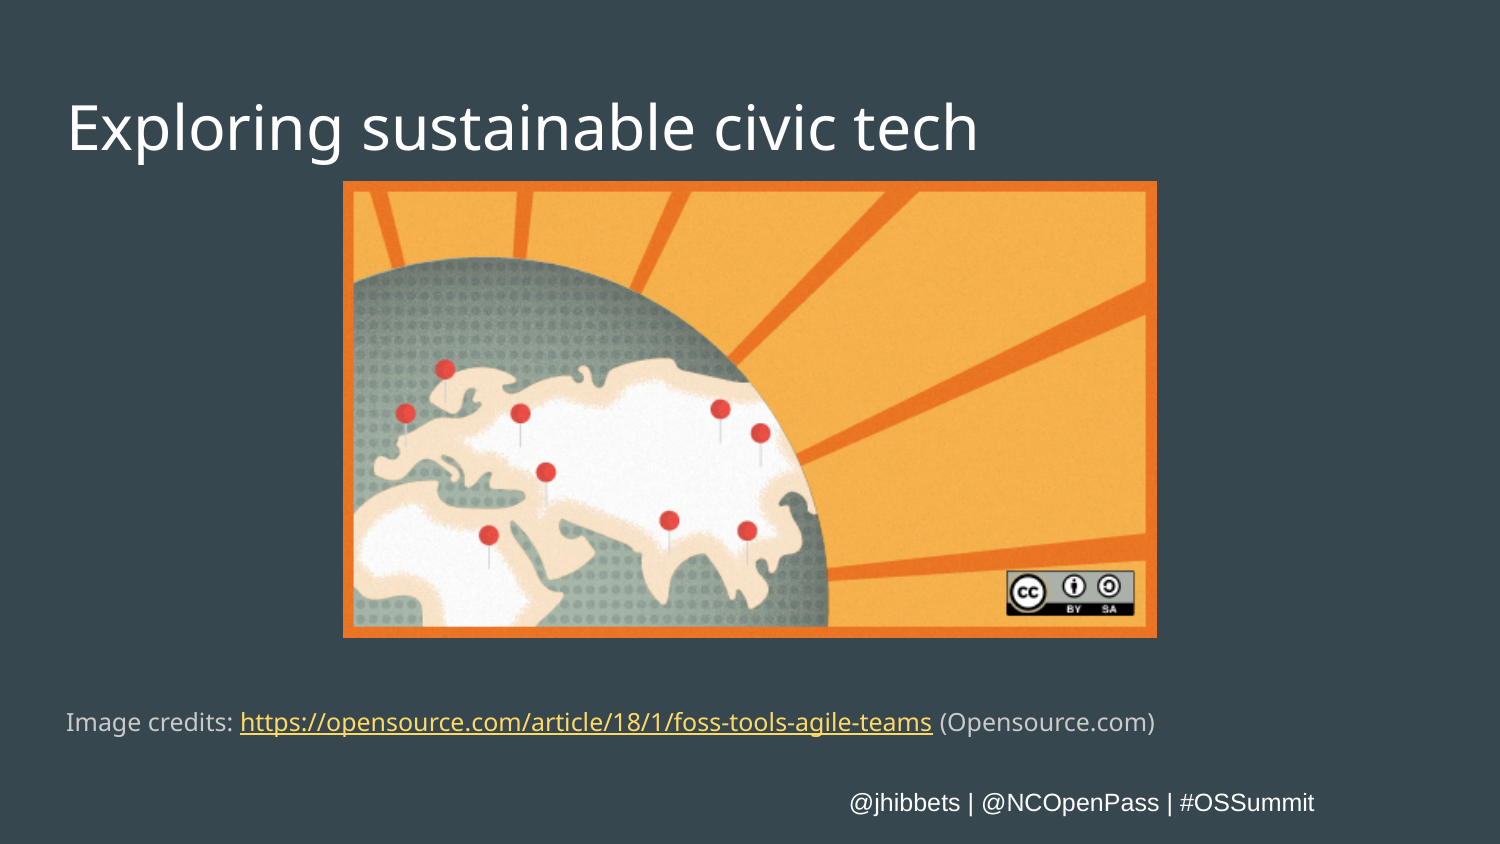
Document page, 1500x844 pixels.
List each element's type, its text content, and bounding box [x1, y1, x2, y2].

picture [343, 181, 1157, 638]
title Exploring sustainable civic tech [51, 72, 1449, 167]
text_box Image credits: https://opensource.com/article/18/1/foss-tools-agile-teams (Opensource.com) [51, 686, 1449, 750]
